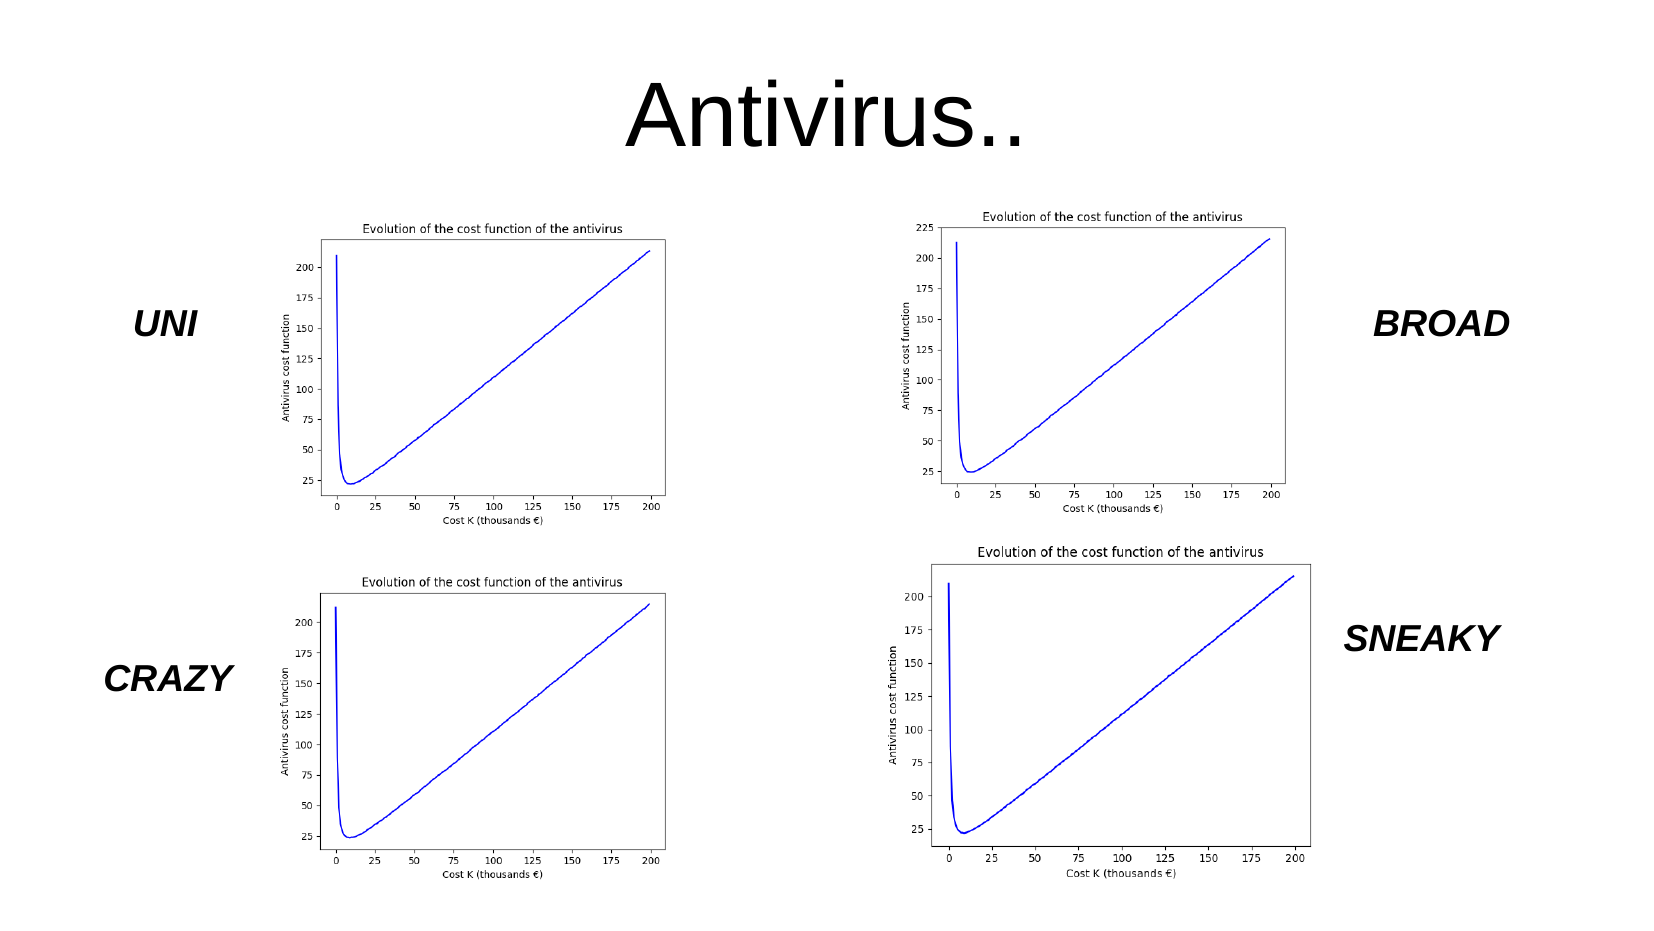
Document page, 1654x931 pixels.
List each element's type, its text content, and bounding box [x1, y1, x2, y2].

text_box UNI [118, 295, 266, 353]
picture [264, 552, 709, 886]
text_box CRAZY [88, 649, 266, 749]
text_box BROAD [1358, 295, 1595, 395]
title Antivirus.. [82, 37, 1571, 193]
picture [265, 199, 709, 532]
text_box SNEAKY [1328, 609, 1595, 709]
picture [870, 187, 1359, 886]
